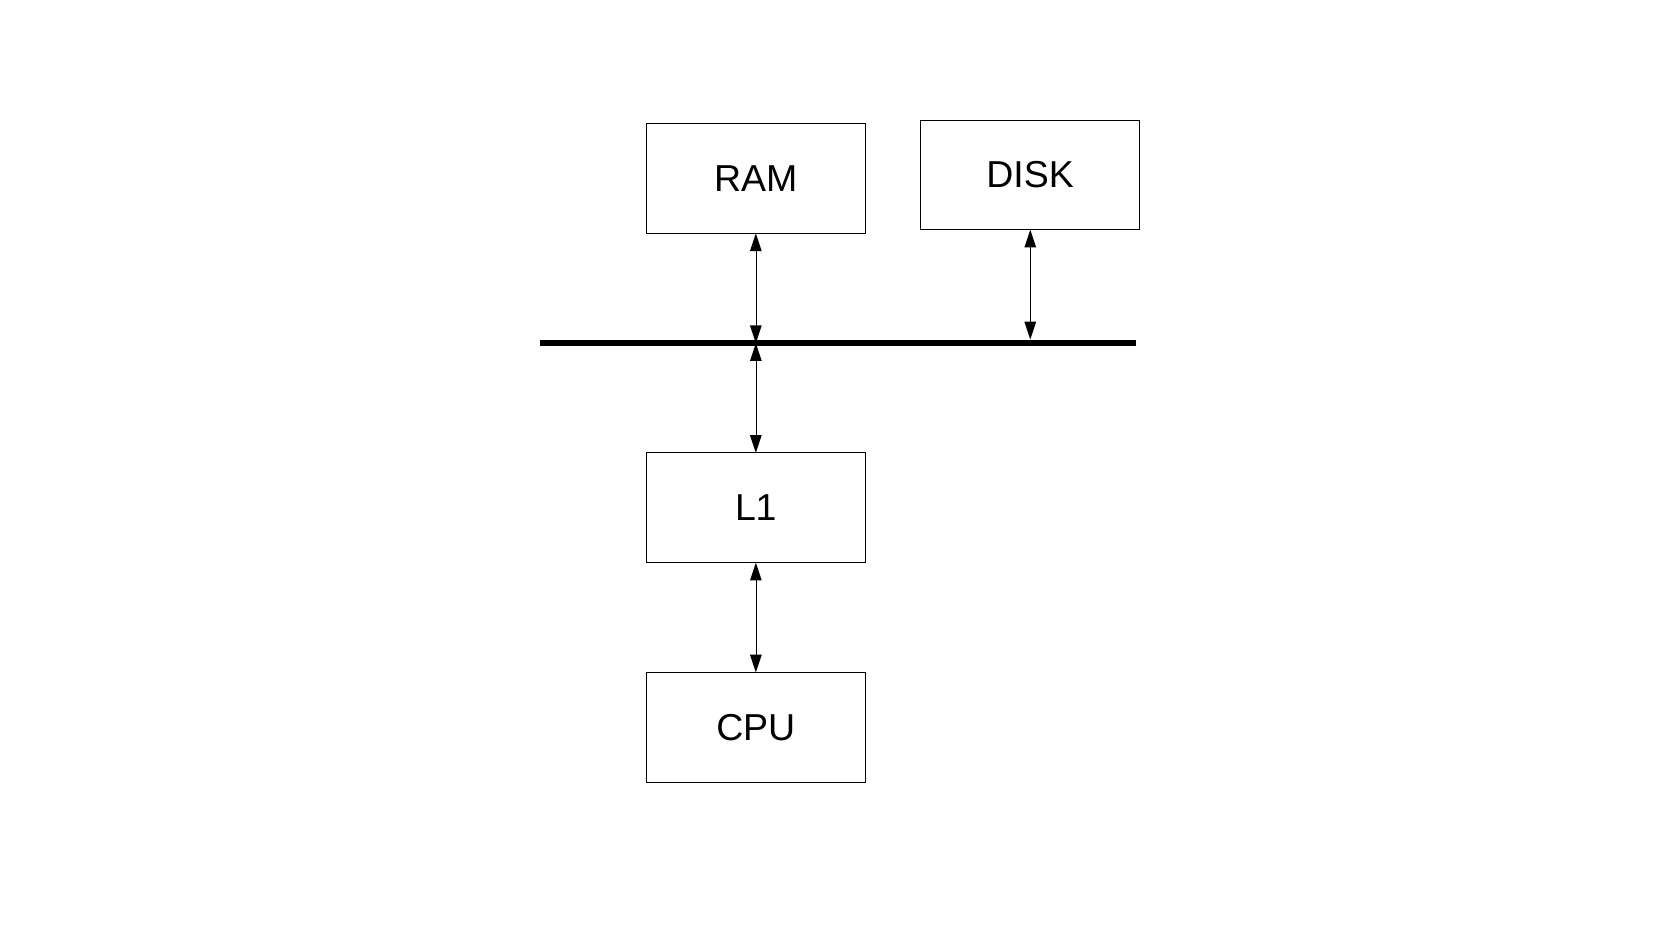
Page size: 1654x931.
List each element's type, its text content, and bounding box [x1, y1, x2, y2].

text_box CPU [646, 672, 866, 783]
text_box L1 [646, 452, 866, 563]
text_box RAM [646, 123, 866, 234]
text_box DISK [920, 120, 1140, 230]
